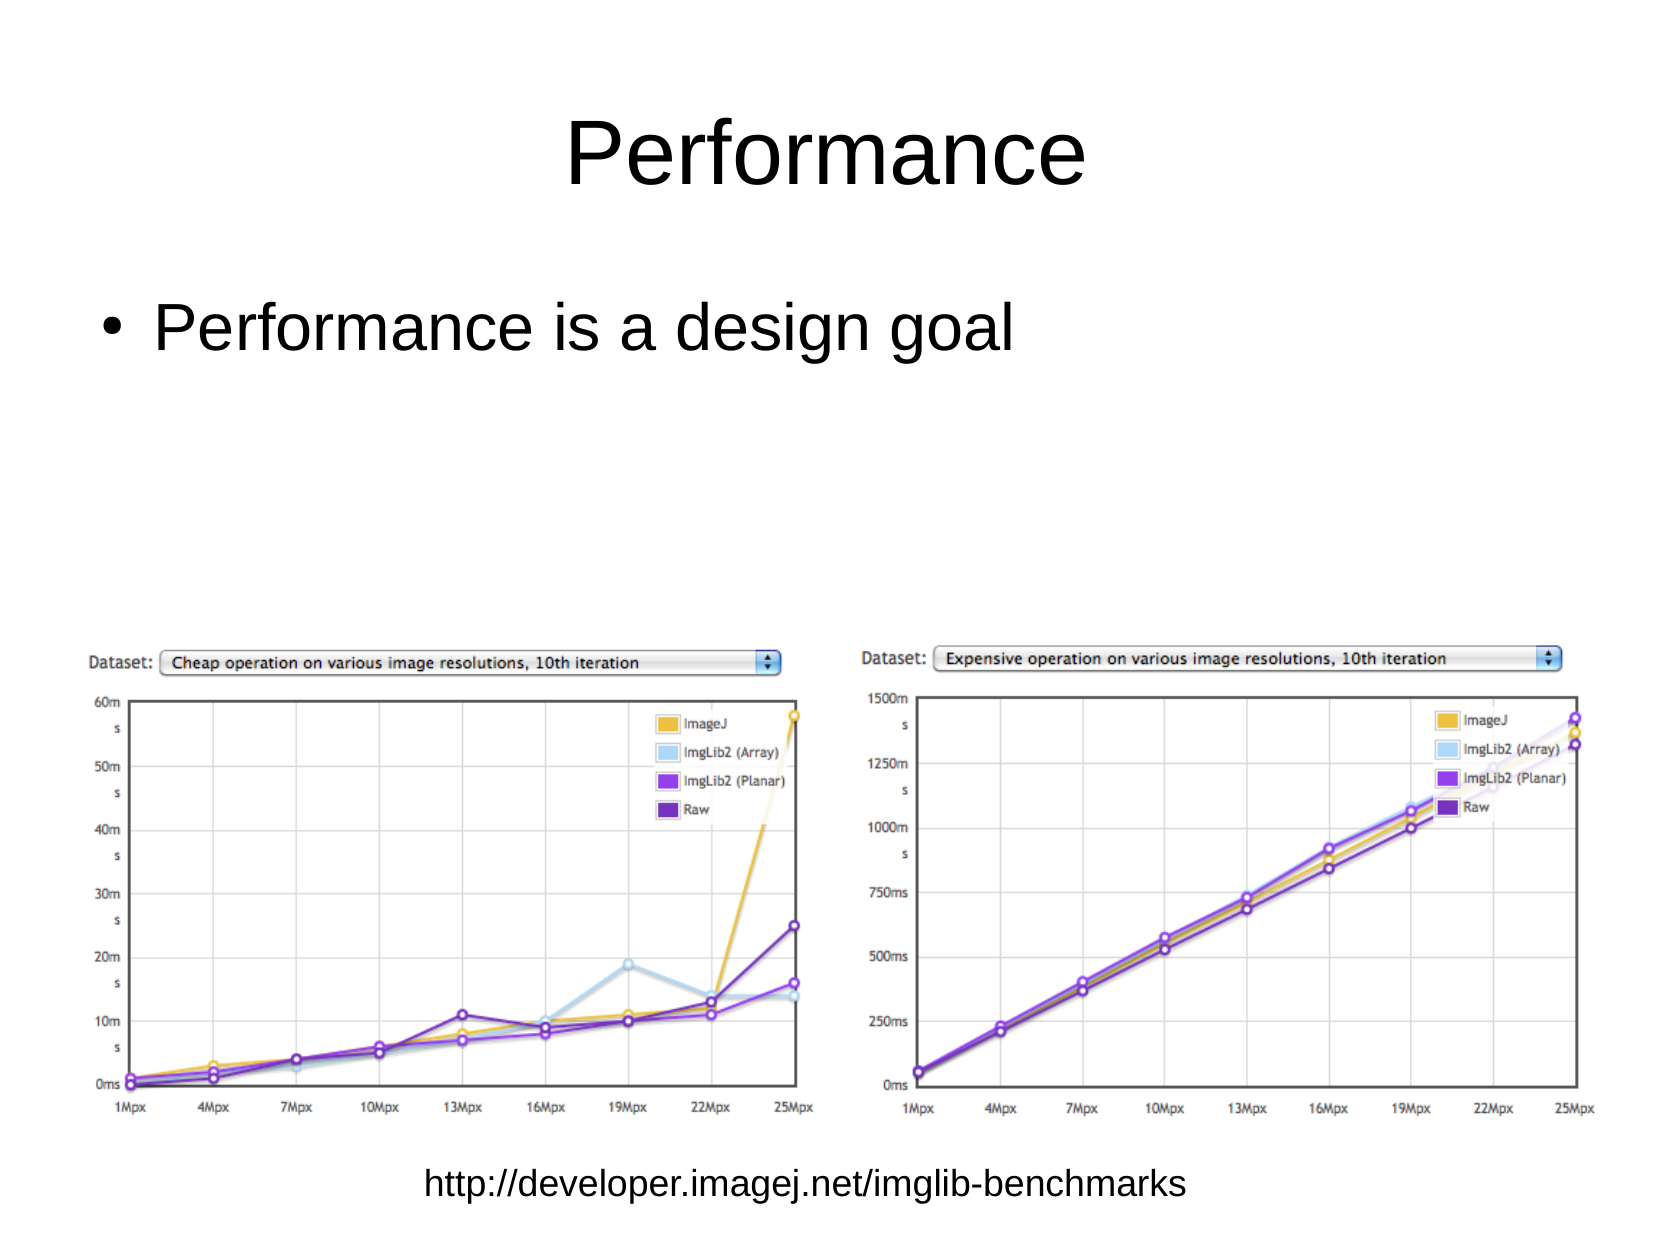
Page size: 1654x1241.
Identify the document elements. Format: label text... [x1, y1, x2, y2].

picture [855, 634, 1606, 1126]
list Performance is a design goal [82, 290, 1571, 1109]
picture [75, 640, 826, 1126]
title Performance [82, 49, 1571, 257]
text_box http://developer.imagej.net/imglib-benchmarks [409, 1155, 1246, 1212]
